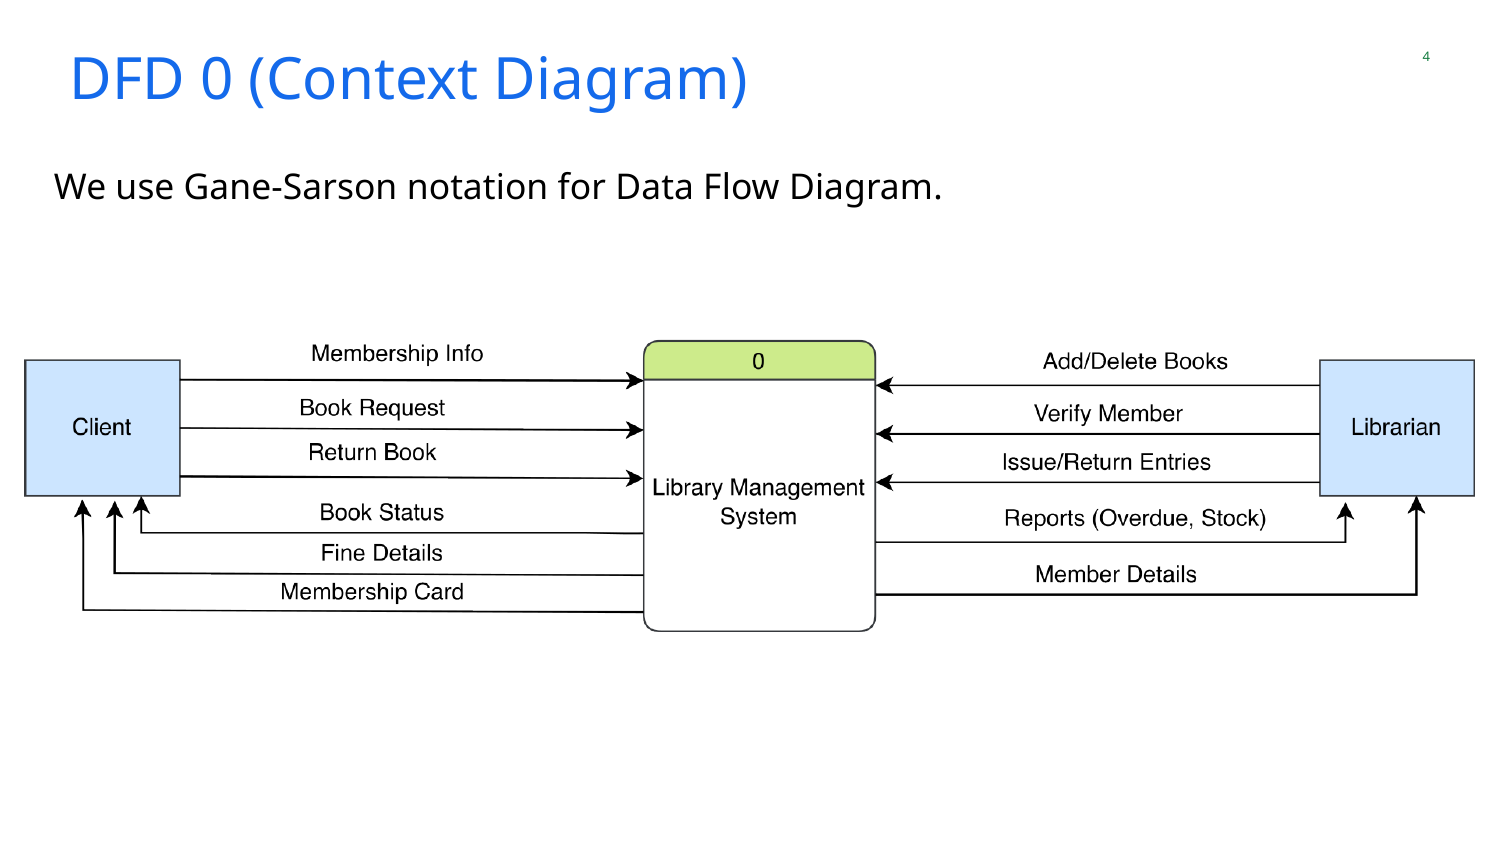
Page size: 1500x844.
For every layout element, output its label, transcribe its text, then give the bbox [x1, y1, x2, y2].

text_box We use Gane-Sarson notation for Data Flow Diagram. [38, 149, 1323, 235]
title DFD 0 (Context Diagram) [54, 25, 1446, 197]
slide_number <number> [1355, 33, 1446, 82]
picture [24, 325, 1475, 633]
